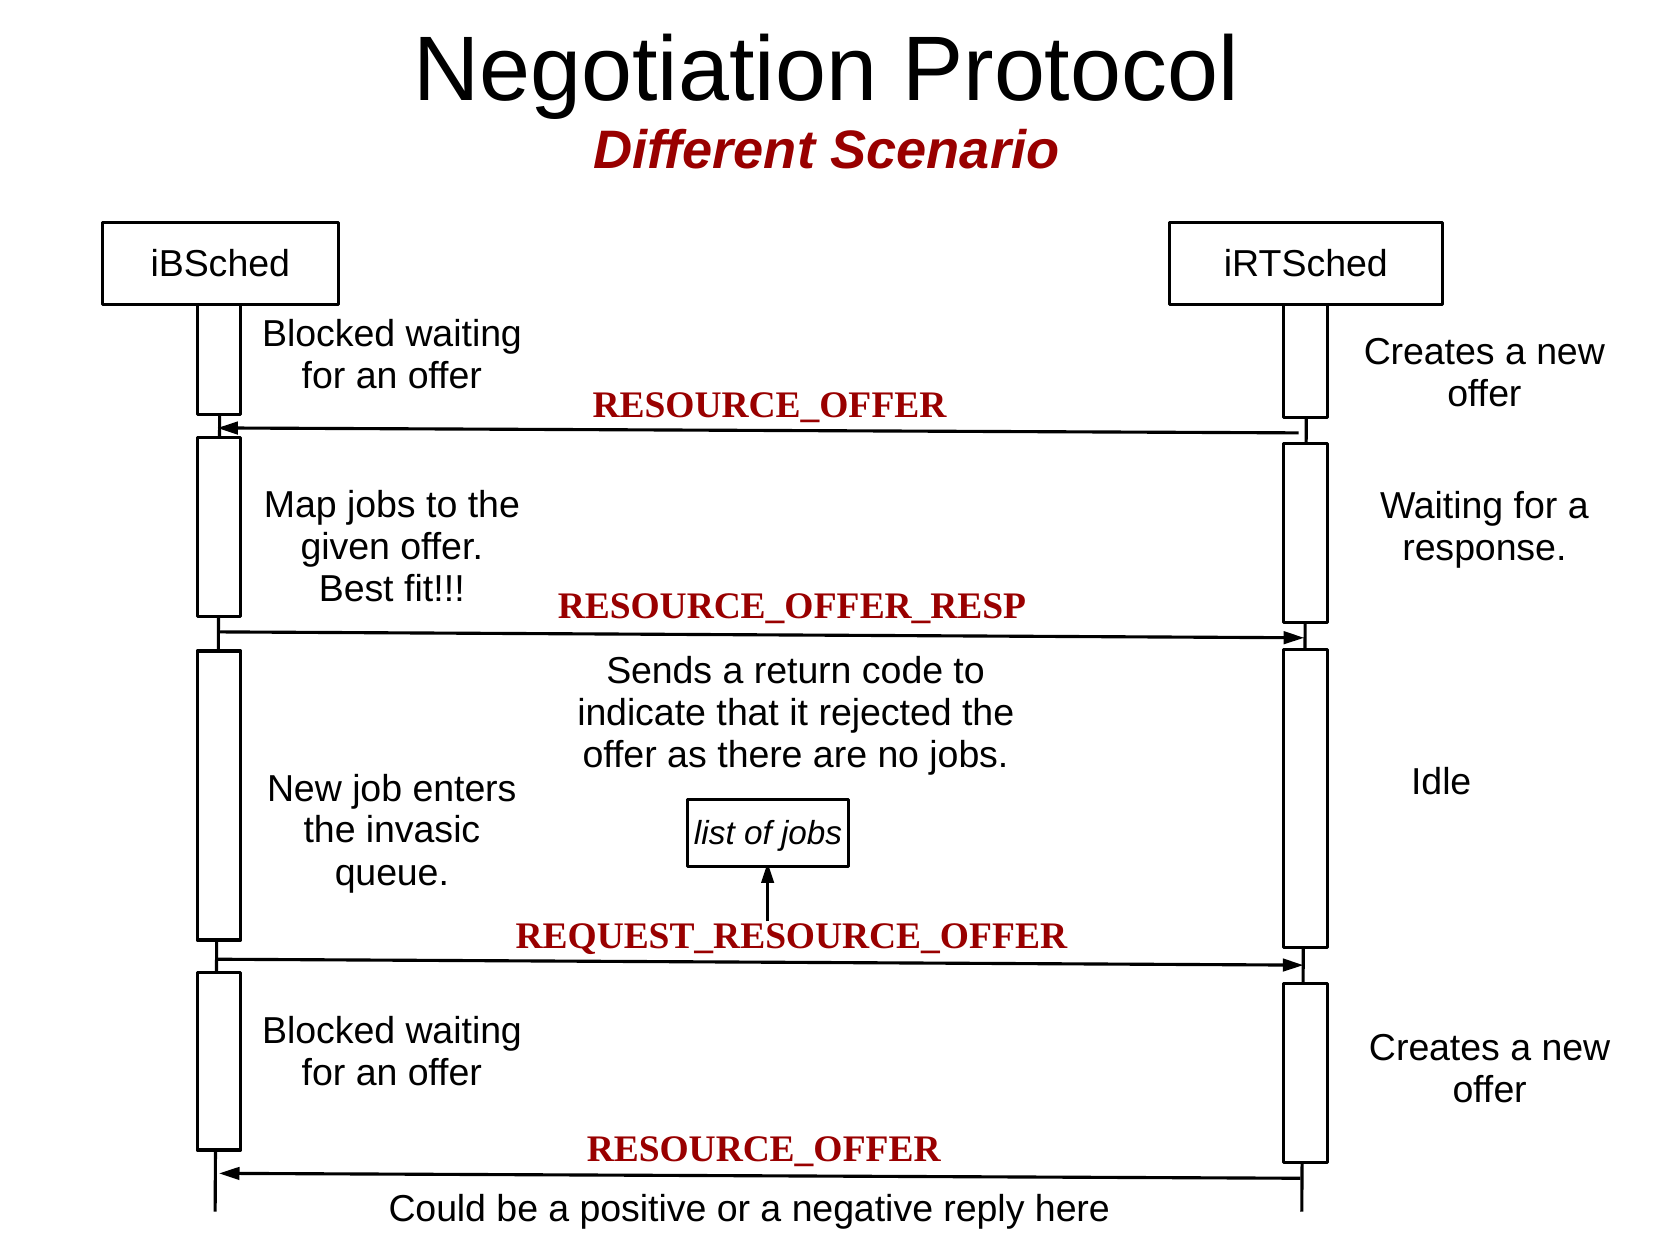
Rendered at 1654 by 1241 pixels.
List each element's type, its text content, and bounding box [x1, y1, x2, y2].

text_box New job enters the invasic queue. [240, 759, 544, 885]
text_box [1283, 983, 1328, 1163]
text_box Map jobs to the given offer. Best fit!!! [240, 476, 544, 602]
text_box [1283, 304, 1328, 418]
text_box iRTSched [1169, 222, 1443, 305]
text_box [1283, 649, 1328, 948]
text_box [197, 304, 240, 415]
text_box Creates a new offer [1333, 323, 1636, 427]
text_box RESOURCE_OFFER [544, 376, 1009, 428]
text_box list of jobs [687, 799, 849, 867]
text_box Waiting for a response. [1333, 476, 1636, 574]
text_box Blocked waiting for an offer [241, 1001, 544, 1127]
title Negotiation Protocol Different Scenario [82, 17, 1571, 181]
text_box Sends a return code to indicate that it rejected the offer as there are no jobs. [543, 642, 1048, 774]
text_box REQUEST_RESOURCE_OFFER [478, 908, 1105, 960]
text_box RESOURCE_OFFER_RESP [531, 577, 1053, 629]
text_box Could be a positive or a negative reply here [363, 1180, 1135, 1238]
text_box Blocked waiting for an offer [240, 304, 544, 430]
text_box [197, 972, 241, 1151]
text_box Idle [1357, 752, 1525, 815]
text_box [1283, 443, 1328, 623]
text_box iBSched [102, 222, 339, 305]
text_box Creates a new offer [1338, 1019, 1641, 1122]
text_box RESOURCE_OFFER [525, 1120, 1003, 1172]
text_box [197, 650, 241, 941]
text_box [197, 437, 241, 617]
